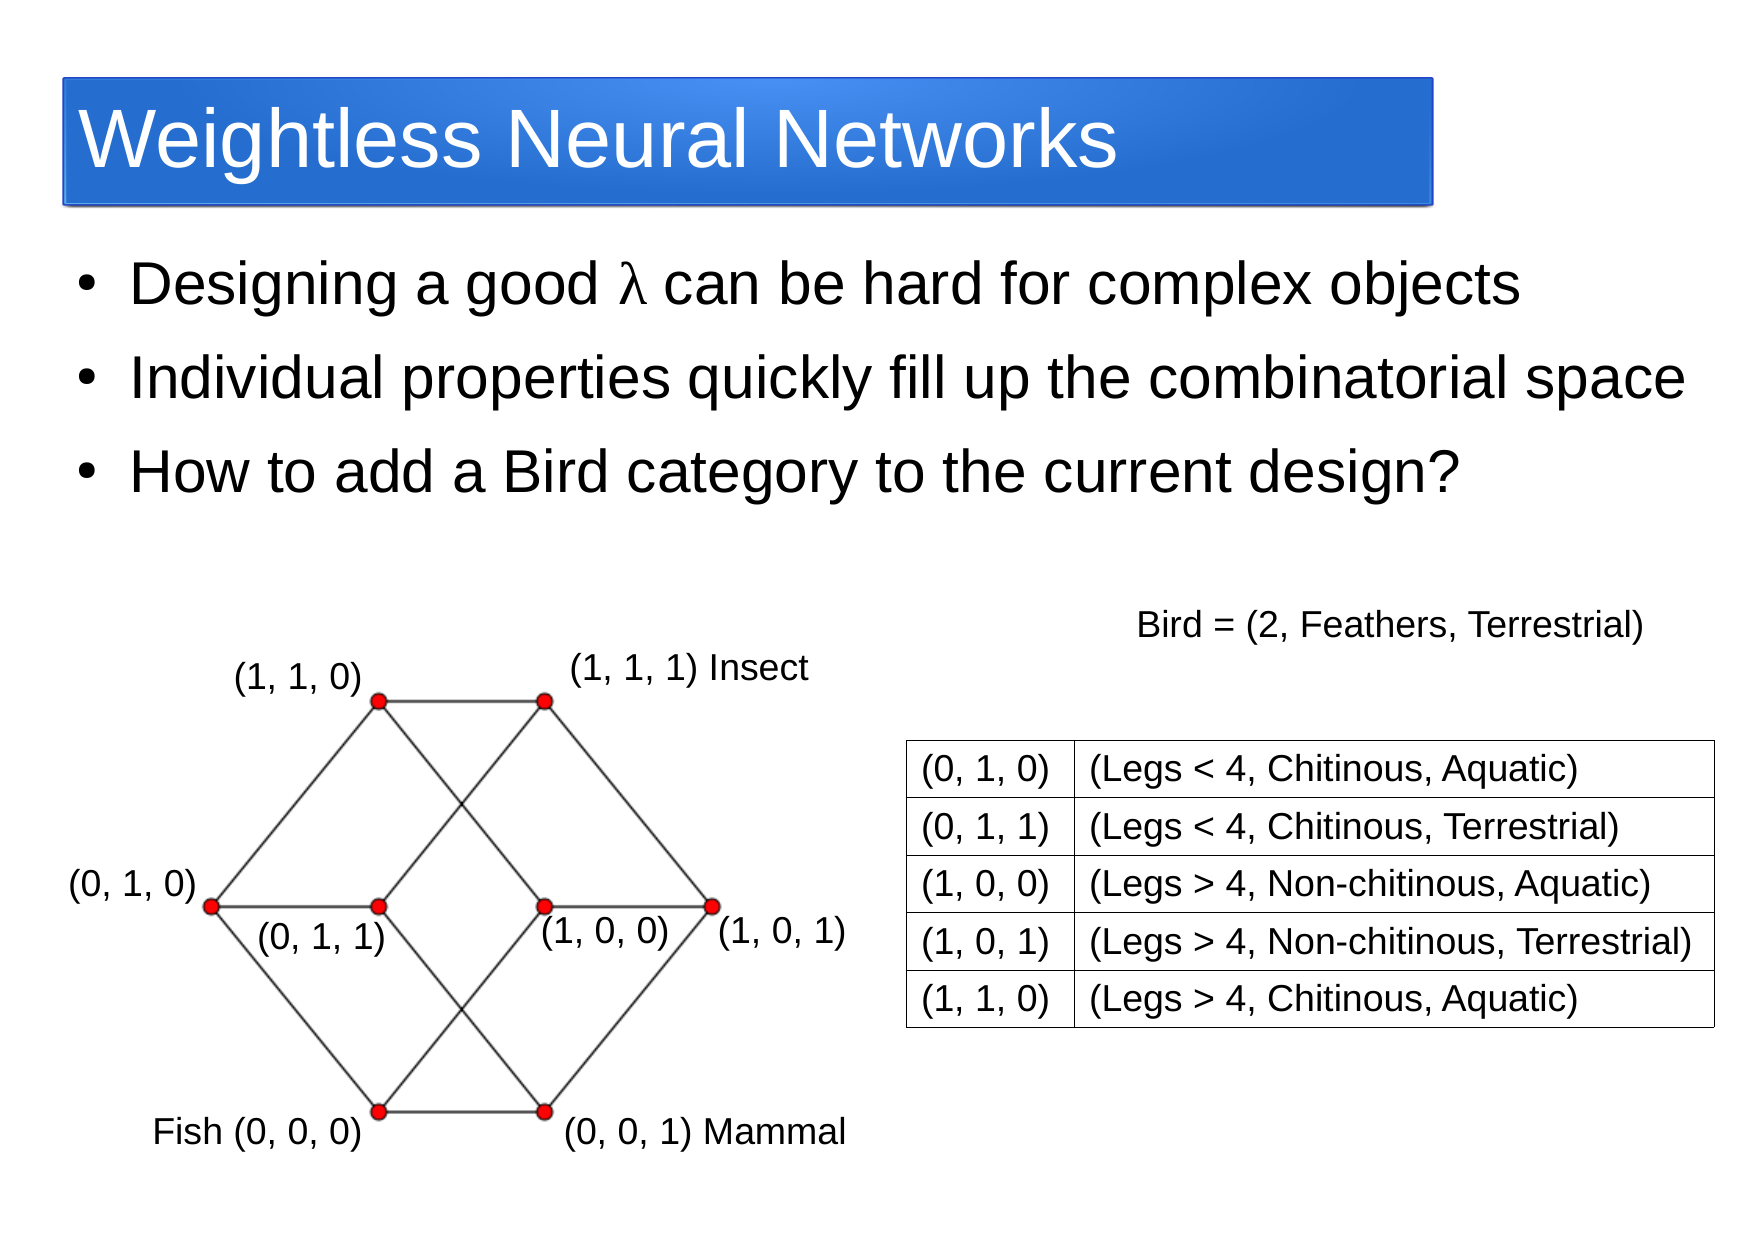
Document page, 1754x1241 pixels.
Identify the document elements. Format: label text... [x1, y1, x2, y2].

title Weightless Neural Networks [78, 80, 1429, 198]
text_box (0, 1, 1) [229, 908, 402, 966]
text_box (1, 0, 1) [690, 902, 862, 960]
text_box (0, 1, 0) [40, 855, 213, 912]
text_box (0, 0, 1) Mammal [548, 1103, 862, 1160]
table_cell (Legs < 4, Chitinous, Terrestrial) [1075, 798, 1714, 855]
table_cell (Legs > 4, Chitinous, Aquatic) [1075, 971, 1714, 1027]
text_box Bird = (2, Feathers, Terrestrial) [1121, 595, 1677, 653]
table_cell (1, 1, 0) [907, 971, 1074, 1027]
text_box (1, 0, 0) [513, 902, 685, 960]
text_box Fish (0, 0, 0) [135, 1103, 378, 1160]
table_cell (1, 0, 0) [907, 856, 1074, 912]
picture [58, 77, 1439, 209]
text_box (1, 1, 1) Insect [554, 639, 833, 697]
list Designing a good λ can be hard for complex objects Individual properties quickly fill up the combinatorial space How to add a Bird category to the current design? [58, 249, 1696, 520]
table_header (Legs < 4, Chitinous, Aquatic) [1075, 741, 1714, 797]
text_box (1, 1, 0) [206, 648, 378, 706]
table_cell (Legs > 4, Non-chitinous, Terrestrial) [1075, 913, 1714, 970]
table_header (0, 1, 0) [907, 741, 1074, 797]
picture [196, 686, 728, 1128]
table_cell (Legs > 4, Non-chitinous, Aquatic) [1075, 856, 1714, 912]
table_cell (0, 1, 1) [907, 798, 1074, 855]
table_cell (1, 0, 1) [907, 913, 1074, 970]
